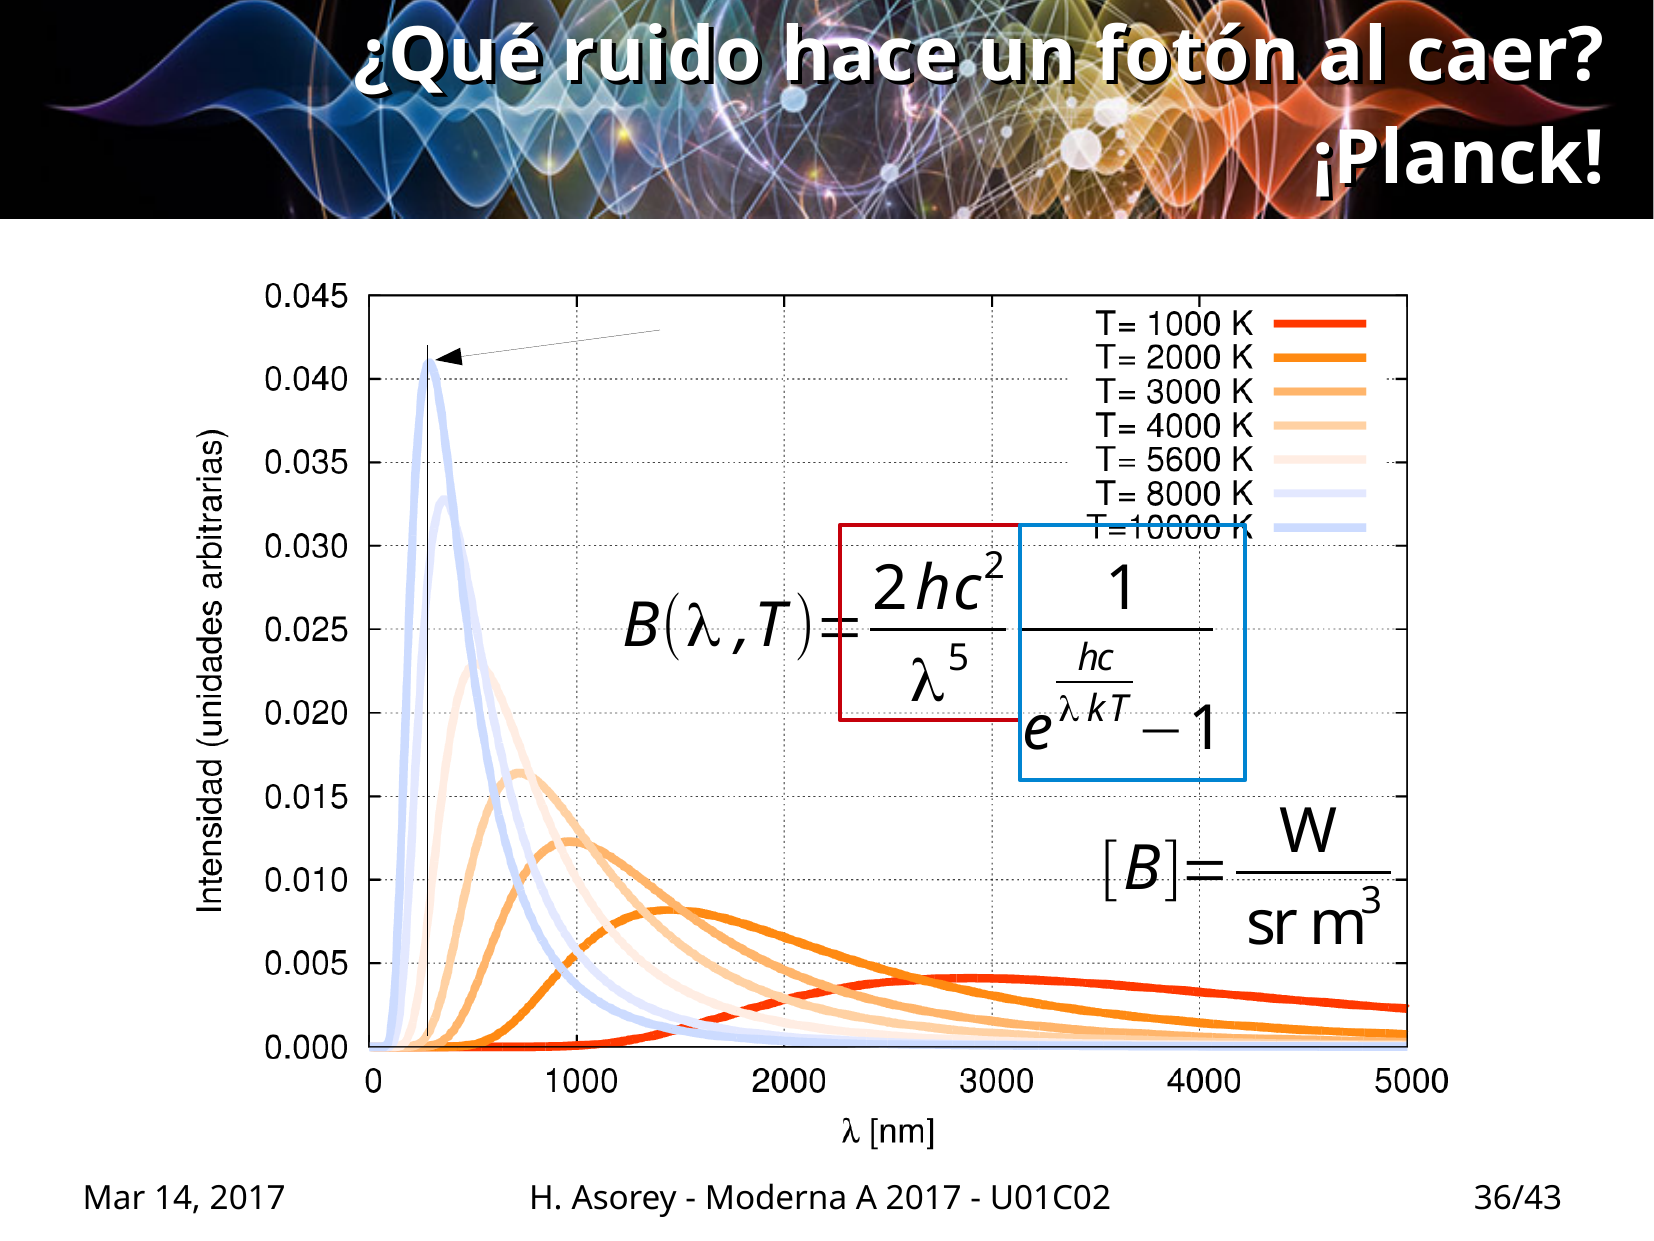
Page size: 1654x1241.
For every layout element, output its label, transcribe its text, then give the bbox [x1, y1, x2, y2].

chart [615, 542, 1018, 766]
chart [1095, 791, 1400, 961]
picture [182, 254, 1468, 1156]
chart [842, 542, 1018, 718]
picture [0, 0, 1654, 219]
title ¿Qué ruido hace un fotón al caer? ¡Planck! [45, 15, 1606, 191]
chart [1022, 542, 1223, 766]
